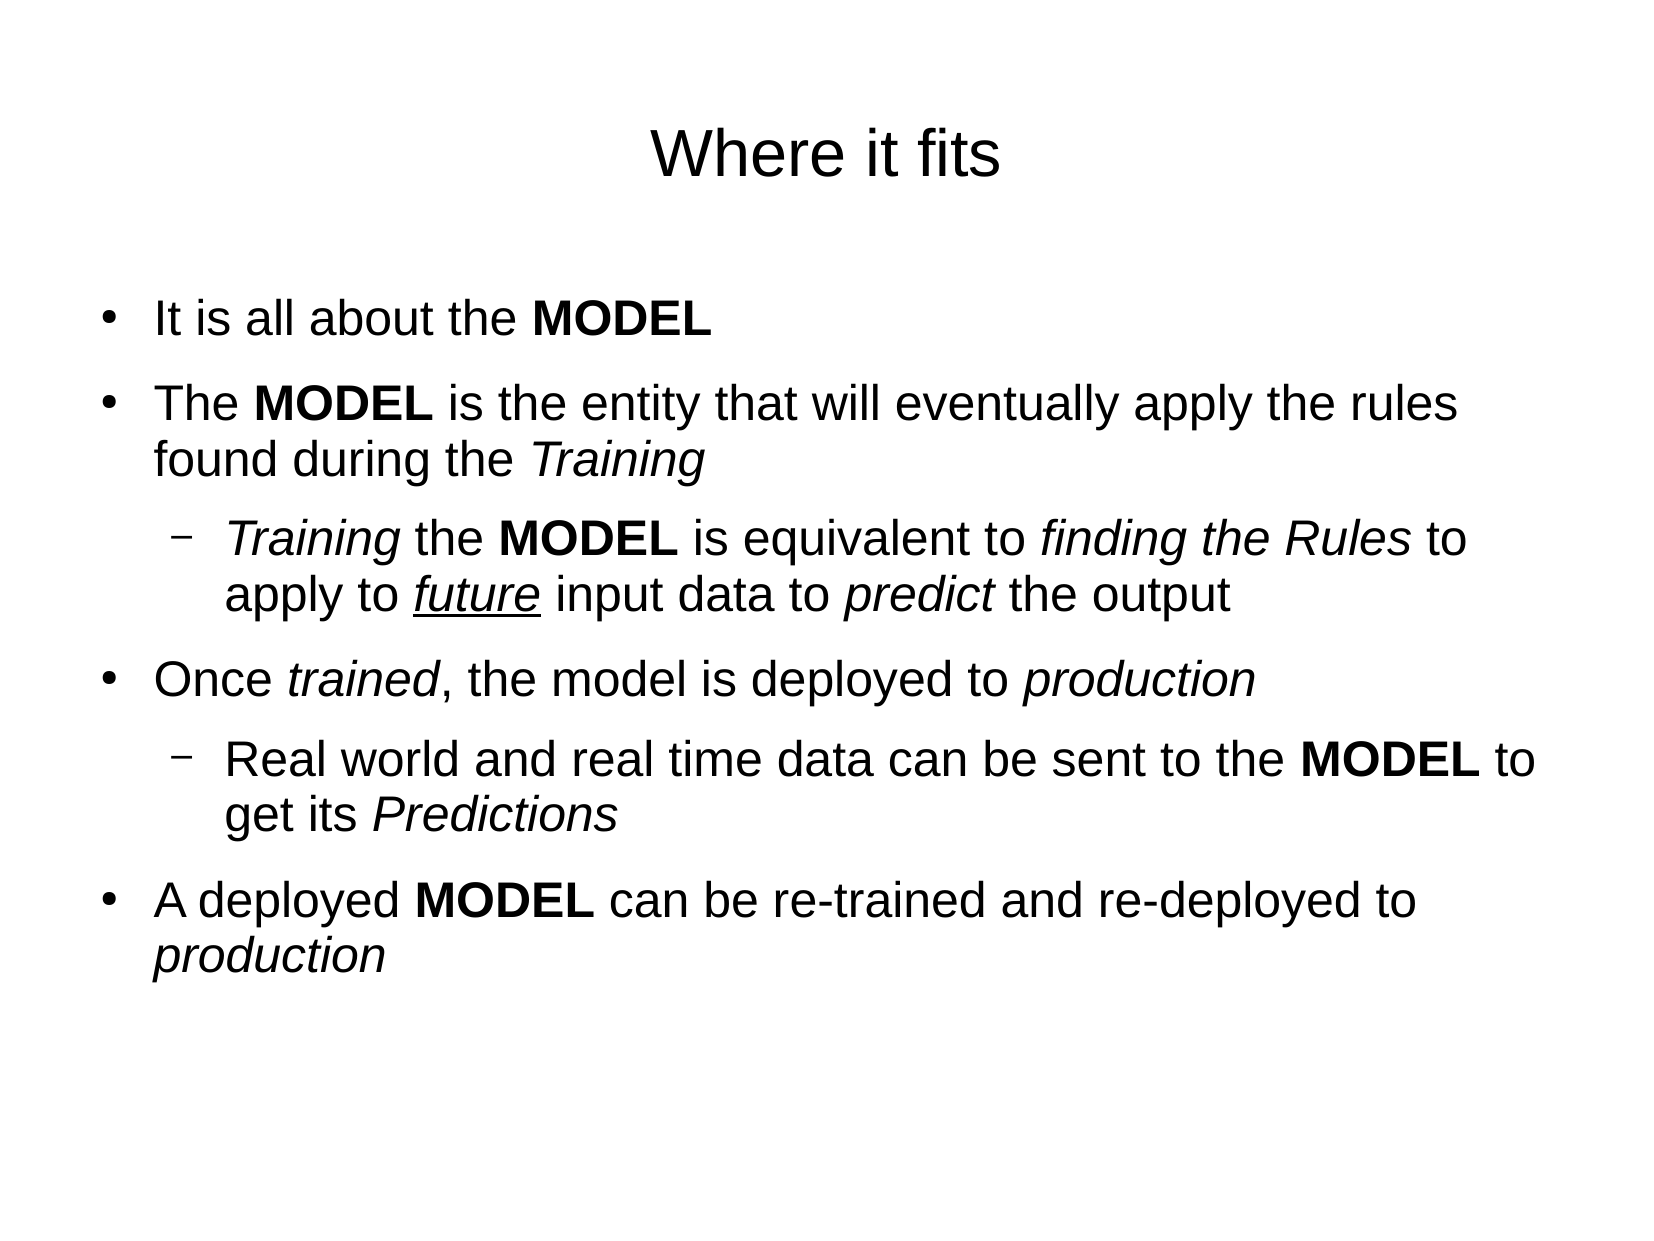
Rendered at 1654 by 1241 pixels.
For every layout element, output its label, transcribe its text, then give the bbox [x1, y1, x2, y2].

title Where it fits [82, 49, 1571, 257]
list It is all about the MODEL The MODEL is the entity that will eventually apply the rules found during the Training Training the MODEL is equivalent to finding the Rules to apply to future input data to predict the output Once trained, the model is deployed to production Real world and real time data can be sent to the MODEL to get its Predictions A deployed MODEL can be re-trained and re-deployed to production [82, 290, 1591, 1010]
